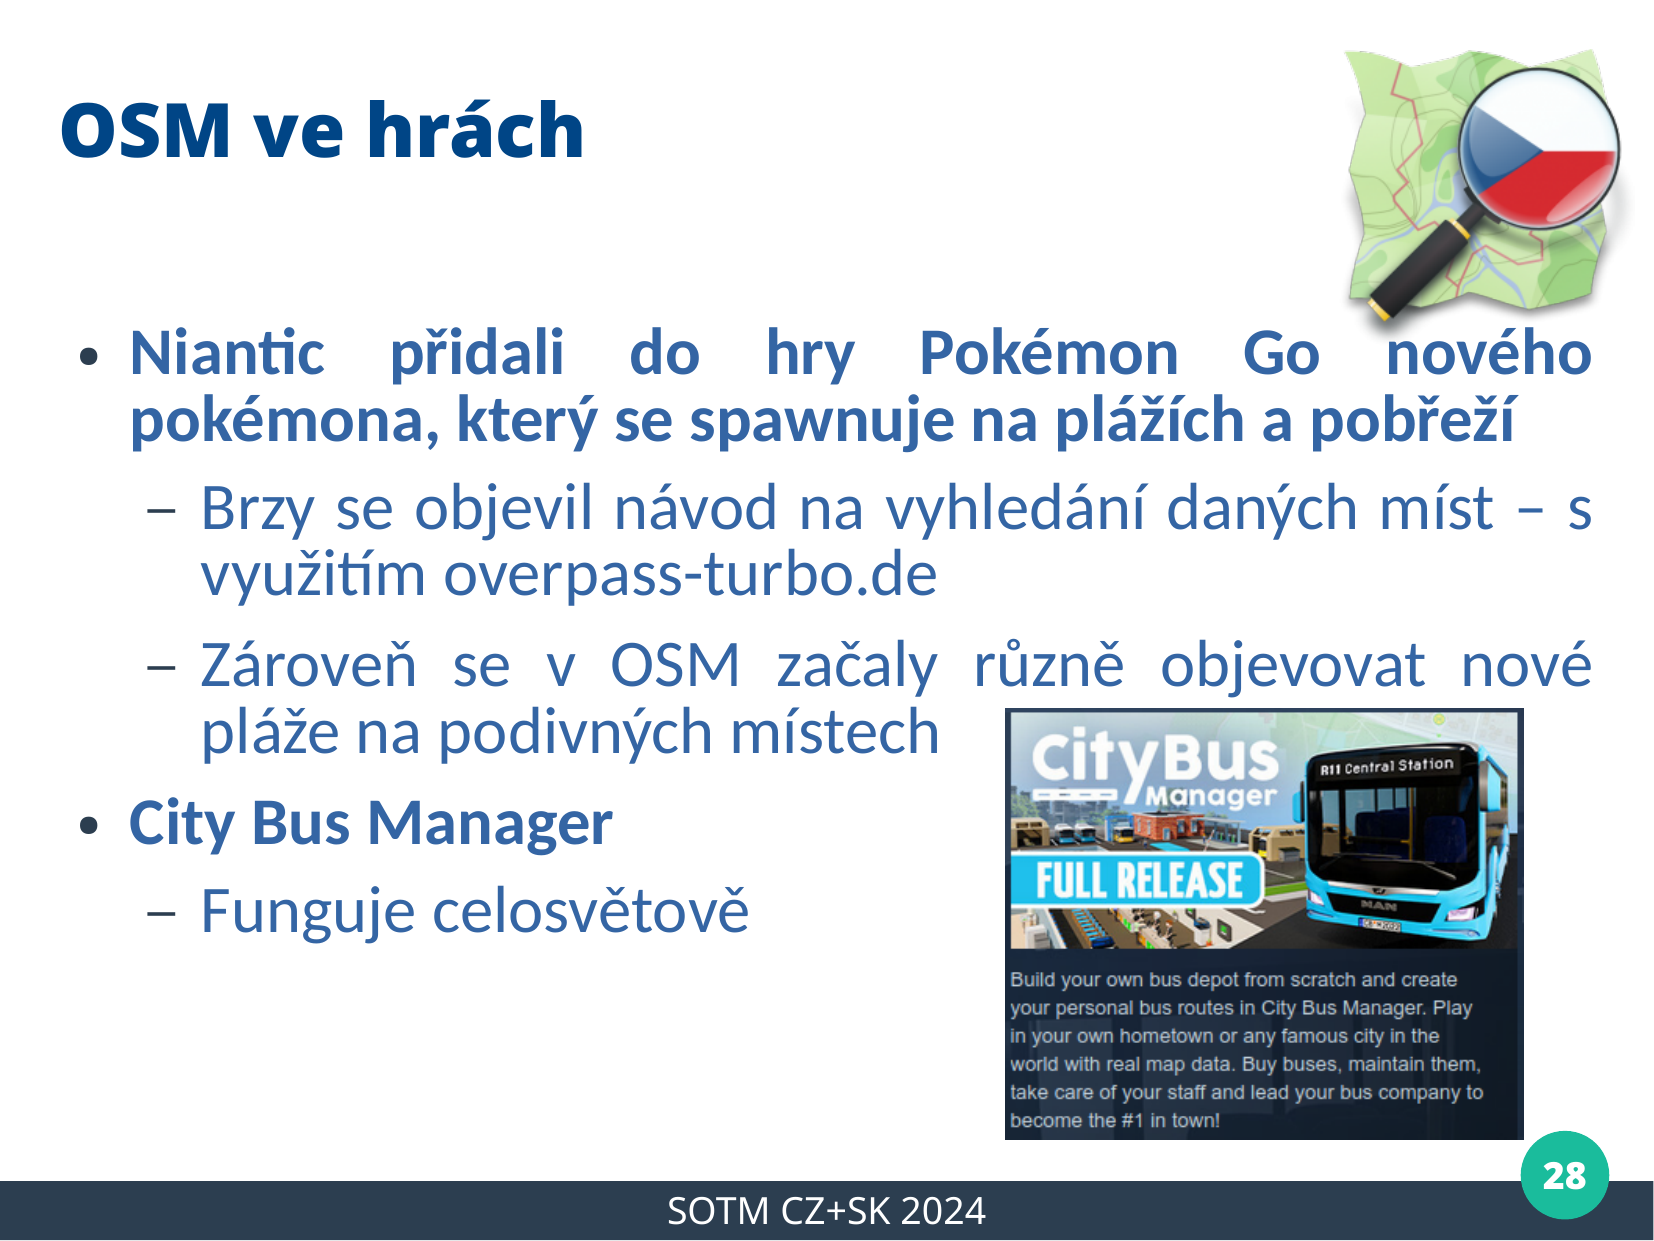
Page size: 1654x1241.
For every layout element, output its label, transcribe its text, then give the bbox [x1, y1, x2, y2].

list Niantic přidali do hry Pokémon Go nového pokémona, který se spawnuje na plážích a pobřeží Brzy se objevil návod na vyhledání daných míst – s využitím overpass-turbo.de Zároveň se v OSM začaly různě objevovat nové pláže na podivných místech City Bus Manager Funguje celosvětově [59, 324, 1595, 1152]
title OSM ve hrách [59, 49, 1347, 207]
picture [1005, 708, 1524, 1140]
picture [1334, 49, 1635, 350]
